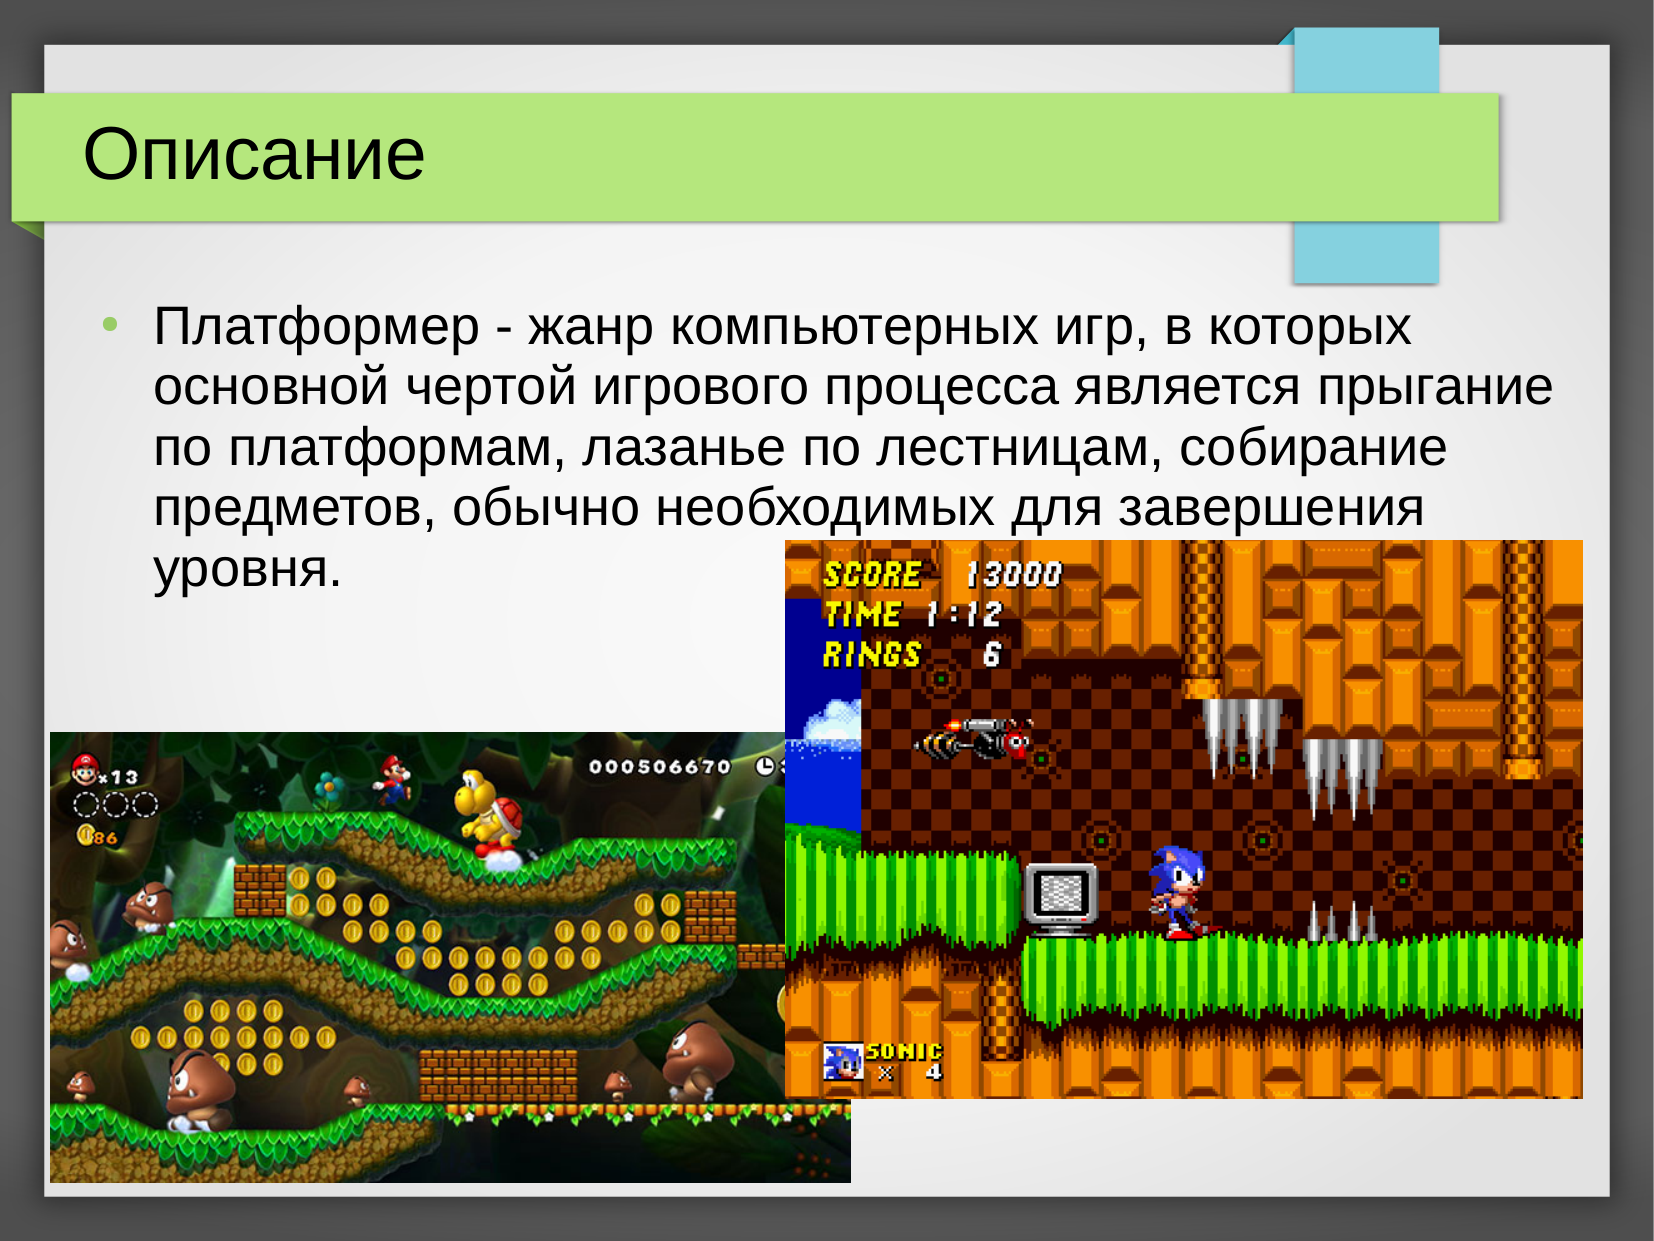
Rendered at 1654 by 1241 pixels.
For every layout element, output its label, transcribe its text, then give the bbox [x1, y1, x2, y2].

title Описание [82, 94, 1264, 213]
list Платформер - жанр компьютерных игр, в которых основной чертой игрового процесса является прыгание по платформам, лазанье по лестницам, собирание предметов, обычно необходимых для завершения уровня. [82, 295, 1571, 732]
picture [0, 0, 1654, 1241]
